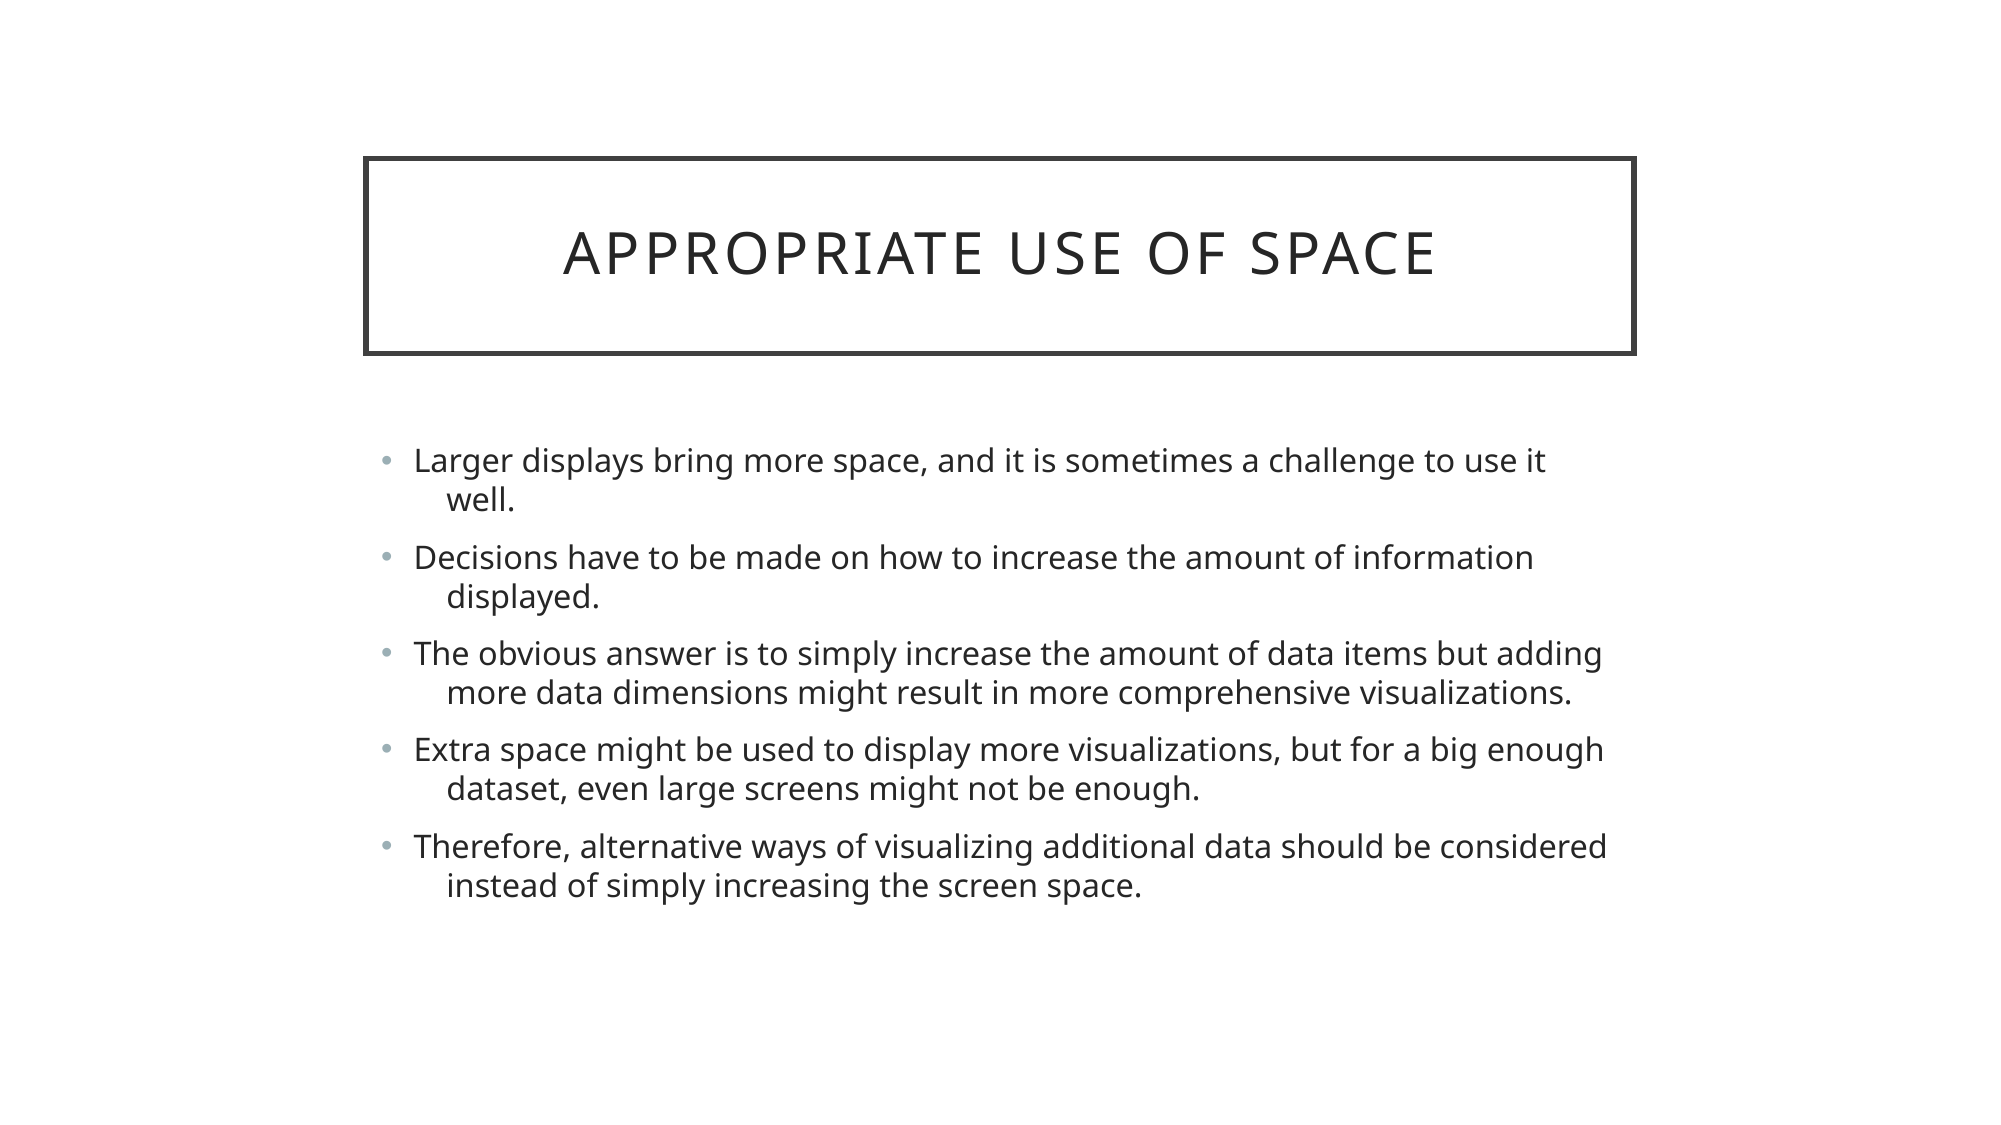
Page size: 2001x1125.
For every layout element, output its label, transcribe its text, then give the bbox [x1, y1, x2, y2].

list Larger displays bring more space, and it is sometimes a challenge to use it well. Decisions have to be made on how to increase the amount of information displayed. The obvious answer is to simply increase the amount of data items but adding more data dimensions might result in more comprehensive visualizations. Extra space might be used to display more visualizations, but for a big enough dataset, even large screens might not be enough. Therefore, alternative ways of visualizing additional data should be considered instead of simply increasing the screen space. [366, 432, 1634, 942]
title Appropriate use of space [366, 158, 1634, 354]
